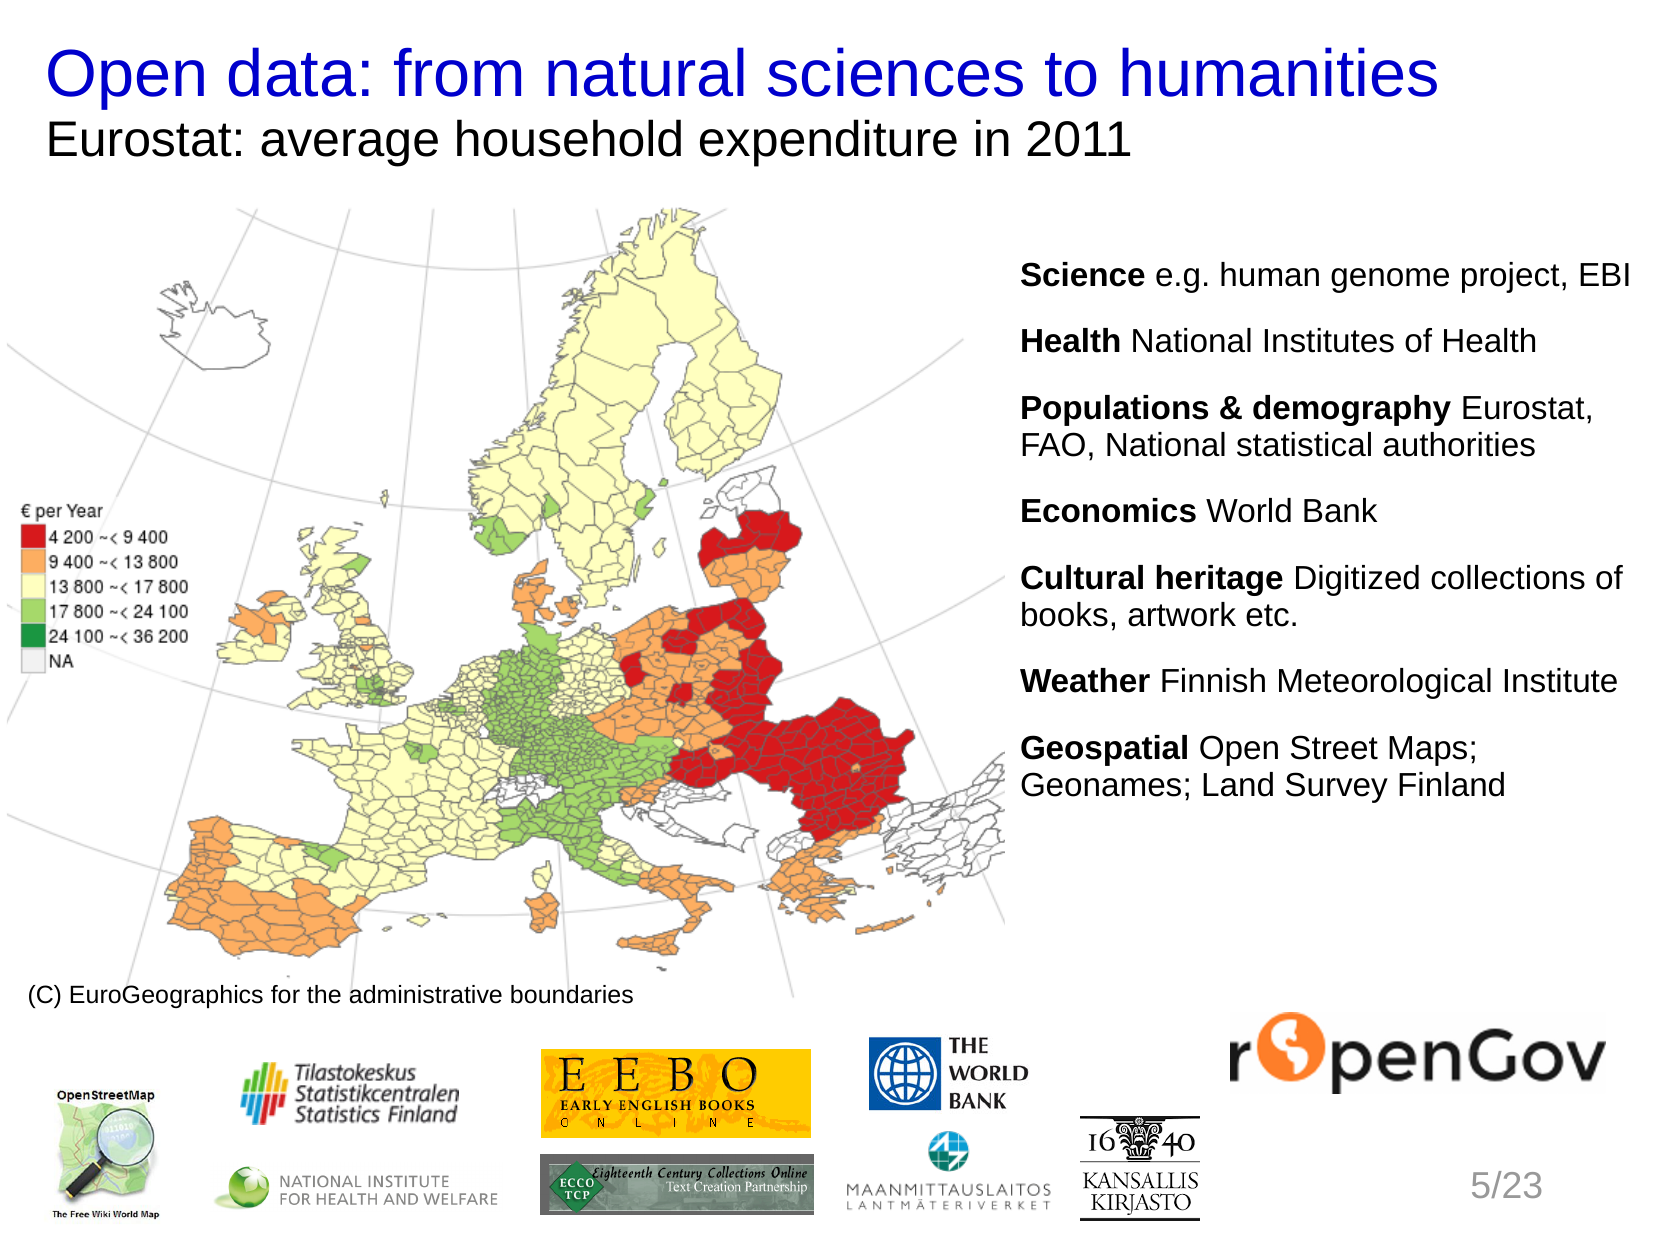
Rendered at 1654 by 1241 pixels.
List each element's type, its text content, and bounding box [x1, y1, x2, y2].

picture [869, 1034, 1051, 1114]
picture [6, 205, 1006, 1008]
picture [541, 1049, 811, 1138]
title Open data: from natural sciences to humanities Eurostat: average household expenditure in 2011 [45, 34, 1534, 169]
text_box (C) EuroGeographics for the administrative boundaries [12, 973, 703, 1031]
list Science e.g. human genome project, EBI Health National Institutes of Health Populations & demography Eurostat, FAO, National statistical authorities Economics World Bank Cultural heritage Digitized collections of books, artwork etc. Weather Finnish Meteorological Institute Geospatial Open Street Maps; Geonames; Land Survey Finland [1020, 256, 1636, 918]
text_box <number>/23 [1455, 1157, 1654, 1228]
picture [836, 1129, 1062, 1216]
picture [1230, 1012, 1606, 1094]
picture [240, 1062, 459, 1126]
picture [540, 1154, 814, 1216]
picture [210, 1162, 503, 1212]
picture [1080, 1116, 1201, 1221]
picture [15, 1079, 196, 1231]
